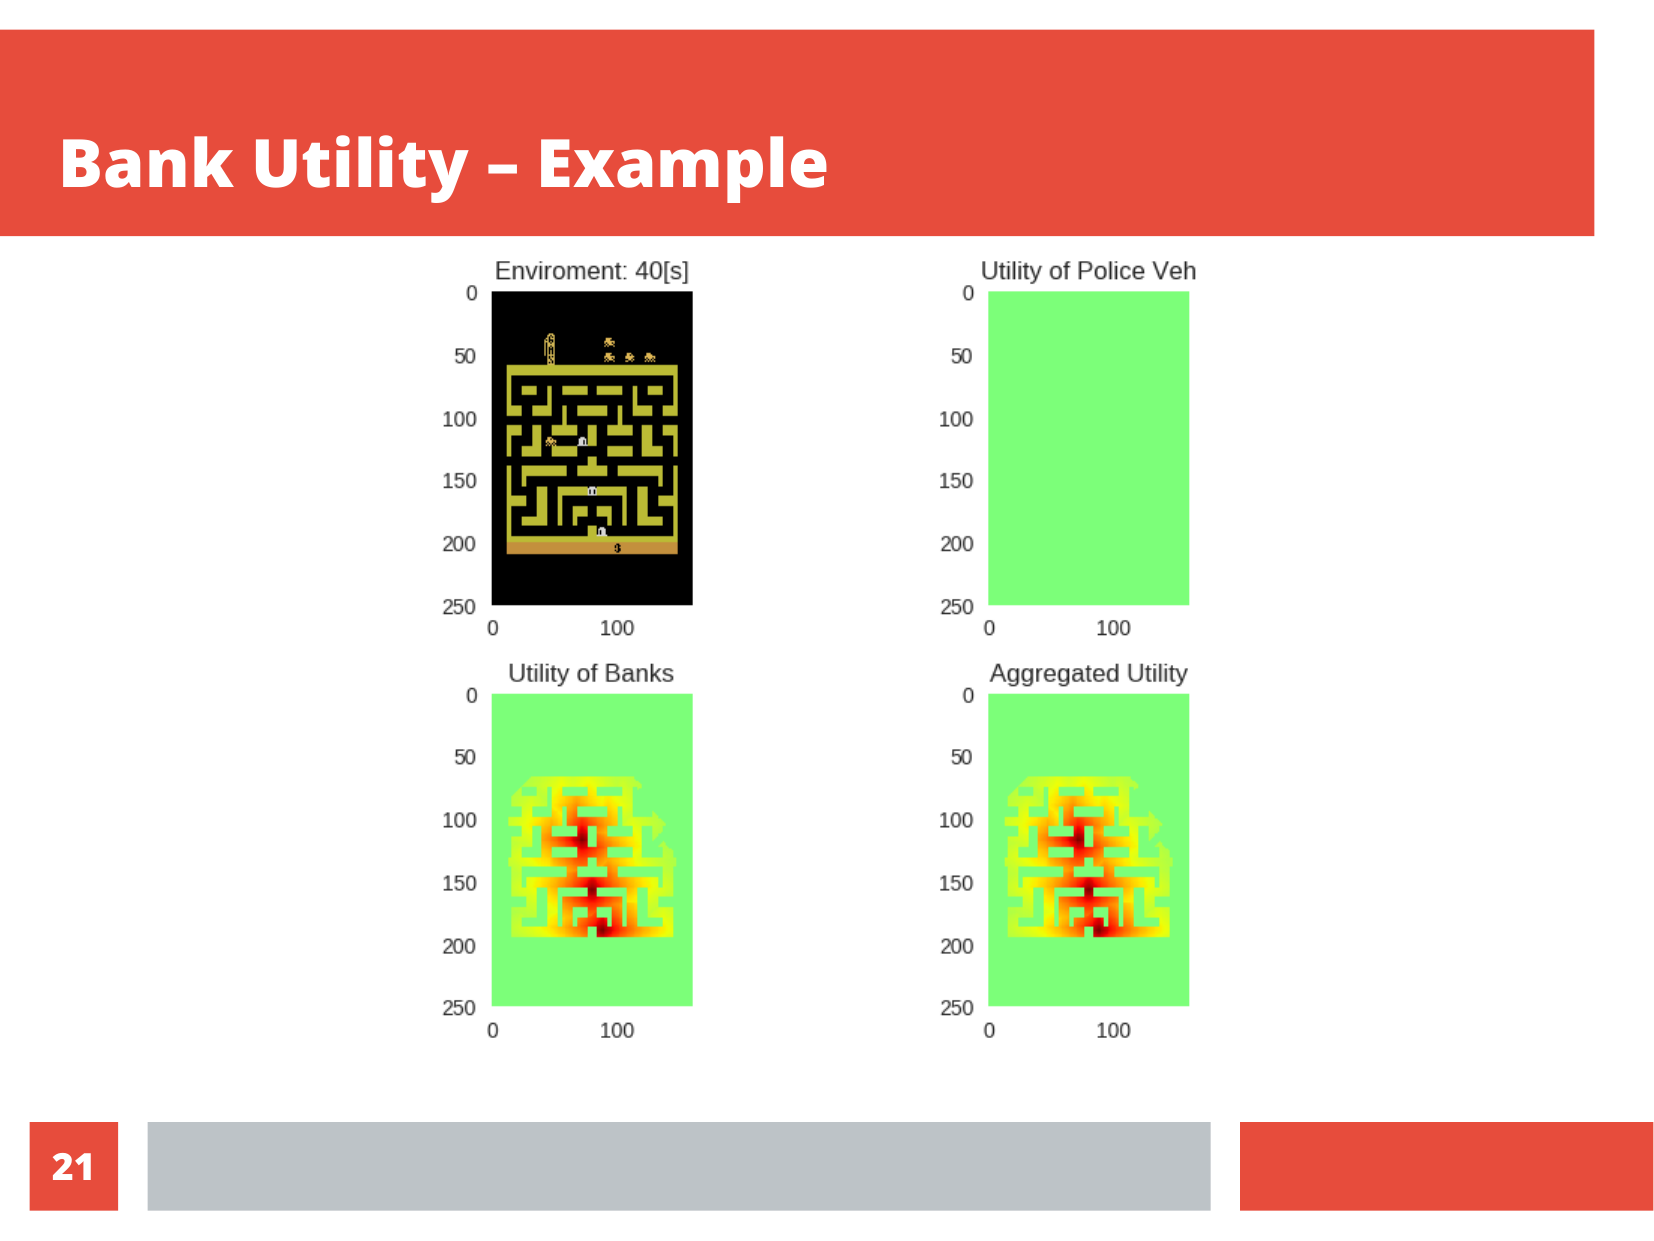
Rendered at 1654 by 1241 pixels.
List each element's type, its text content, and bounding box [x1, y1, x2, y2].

picture [240, 239, 1440, 1065]
title Bank Utility – Example [59, 59, 1595, 207]
